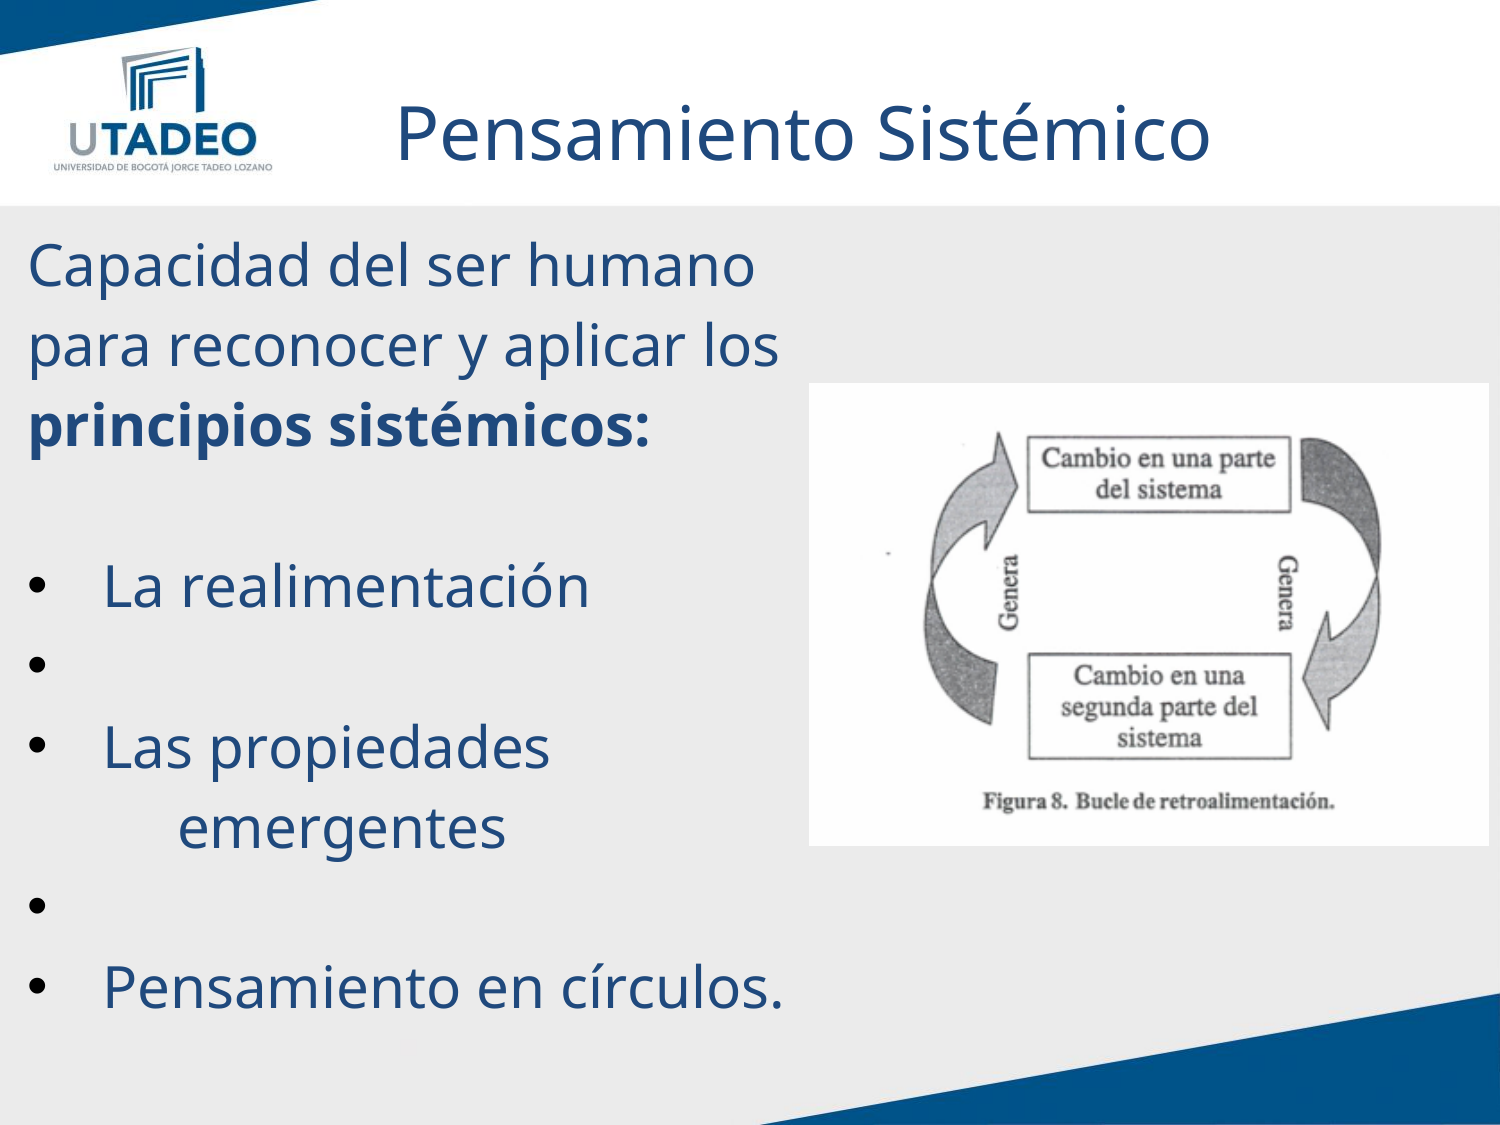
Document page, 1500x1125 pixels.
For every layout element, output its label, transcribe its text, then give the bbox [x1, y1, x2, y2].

list Capacidad del ser humano para reconocer y aplicar los principios sistémicos: La realimentación Las propiedades emergentes Pensamiento en círculos. [11, 210, 810, 1080]
title Pensamiento Sistémico [379, 45, 1426, 233]
picture [809, 383, 1489, 846]
